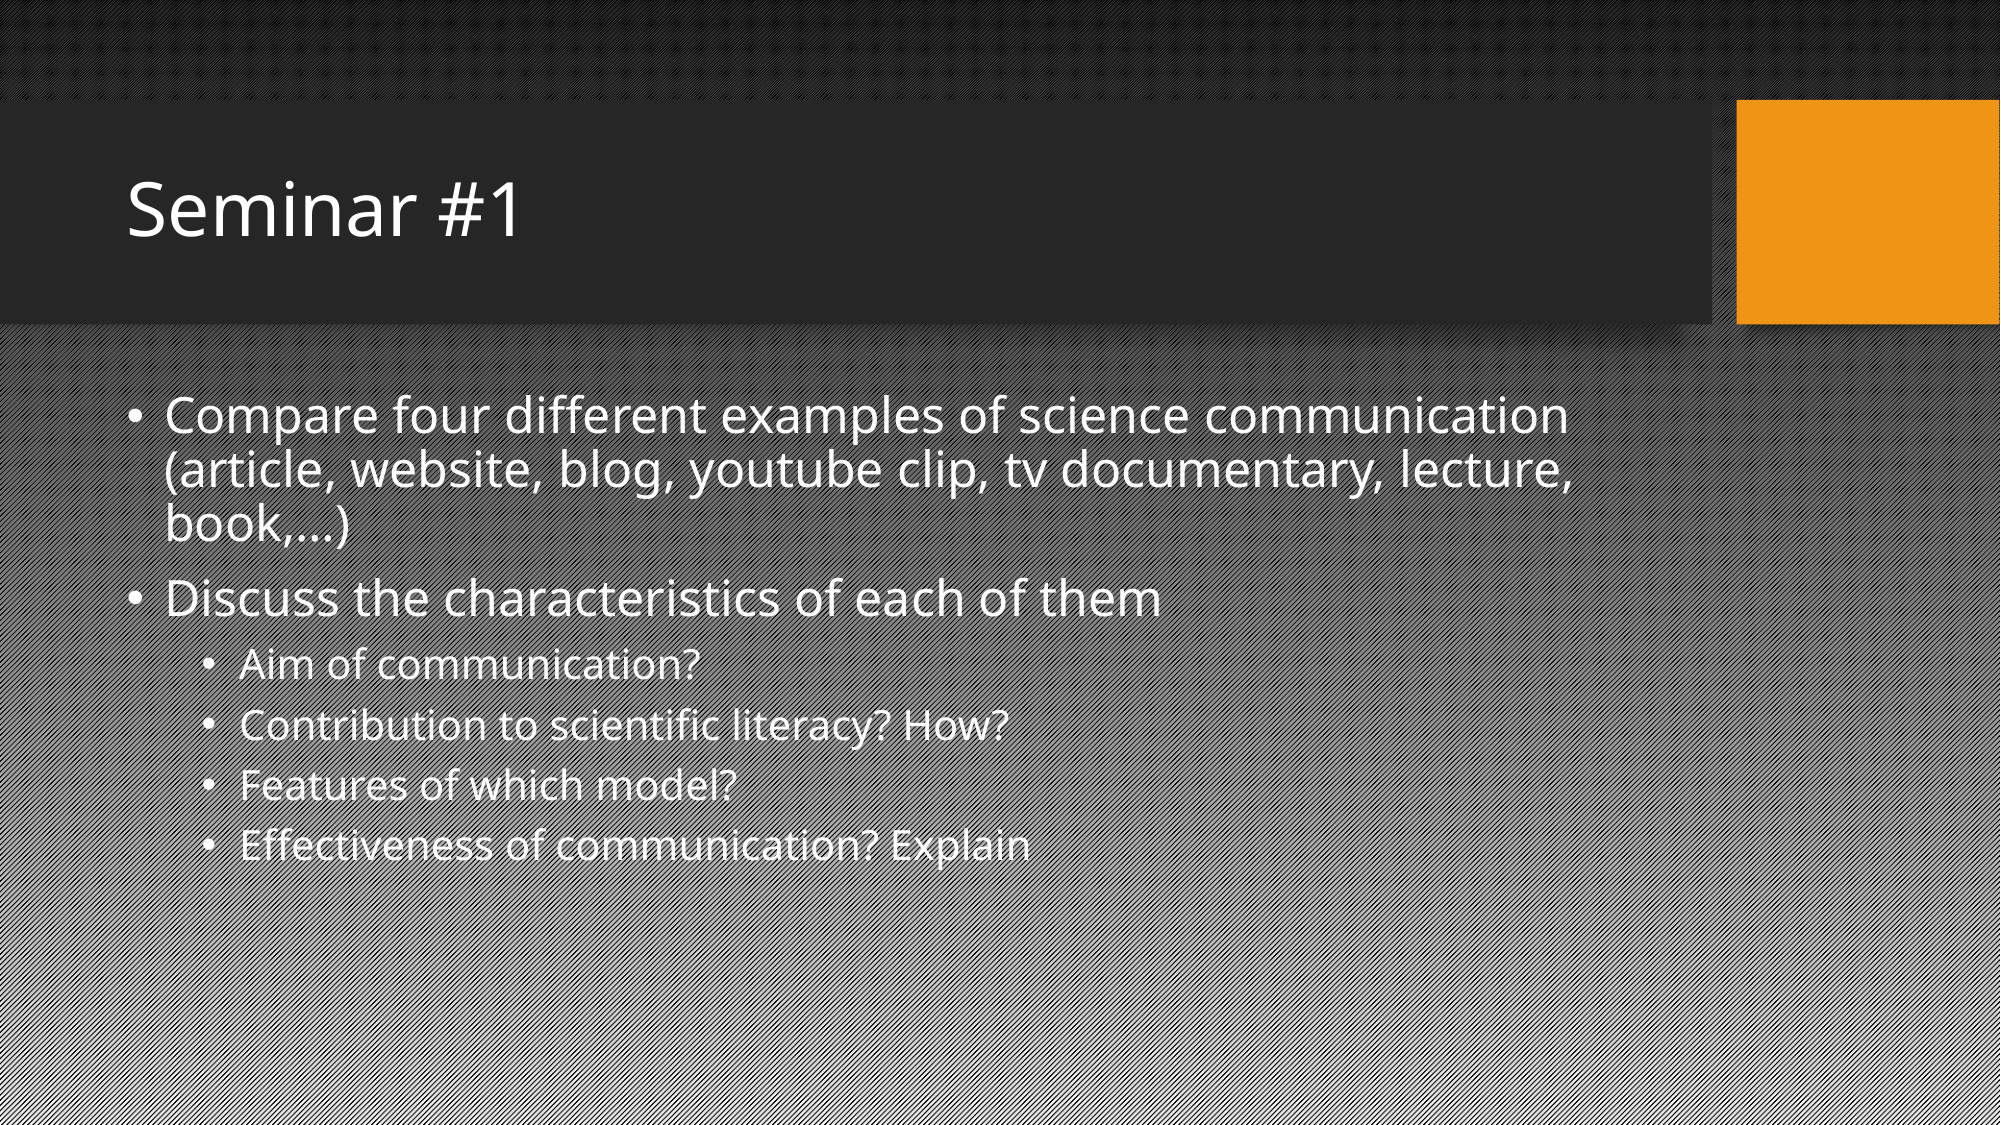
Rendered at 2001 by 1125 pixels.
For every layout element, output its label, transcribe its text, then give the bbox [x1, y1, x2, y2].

title Seminar #1 [111, 123, 1689, 301]
list Compare four different examples of science communication (article, website, blog, youtube clip, tv documentary, lecture, book,…) Discuss the characteristics of each of them Aim of communication? Contribution to scientific literacy? How? Features of which model? Effectiveness of communication? Explain [111, 383, 1689, 974]
picture [0, 0, 2000, 1125]
